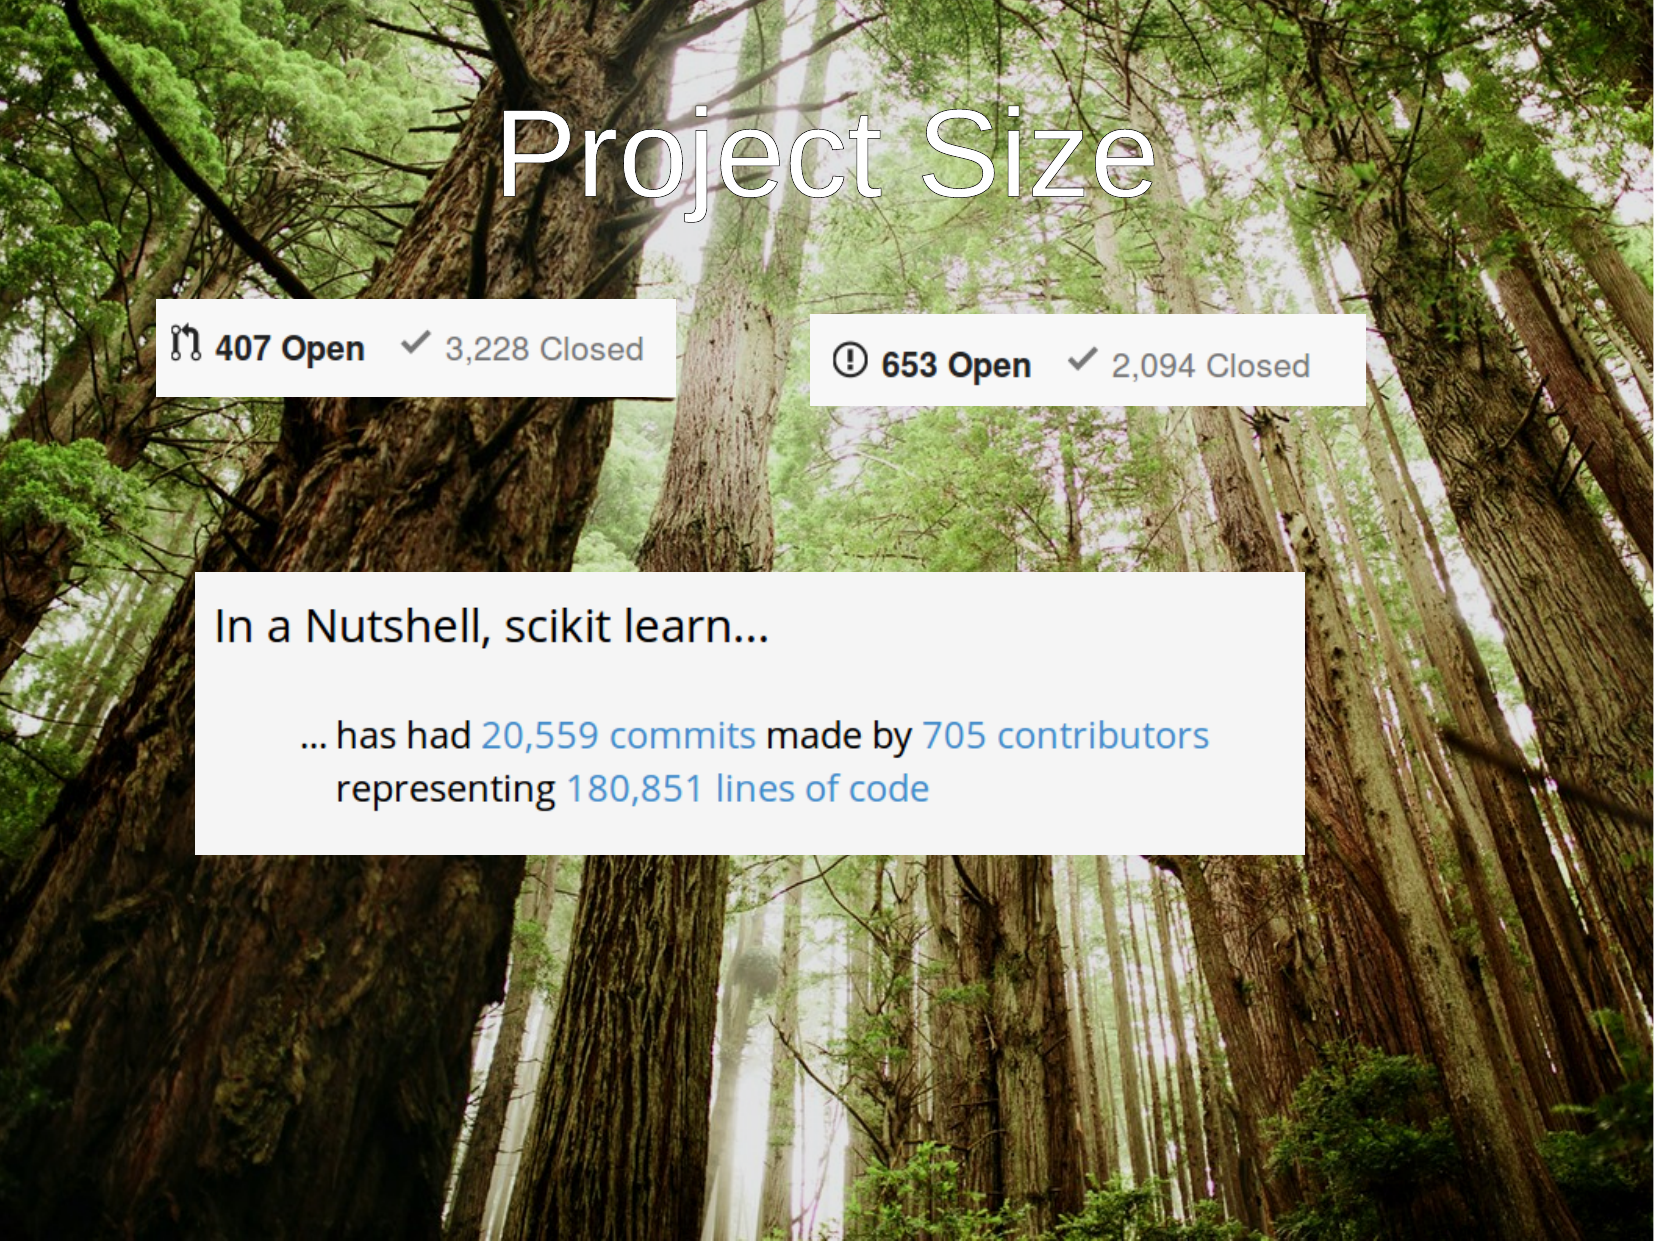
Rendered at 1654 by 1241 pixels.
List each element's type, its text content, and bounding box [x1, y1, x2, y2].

picture [0, 0, 1654, 1241]
title Project Size [82, 49, 1571, 257]
